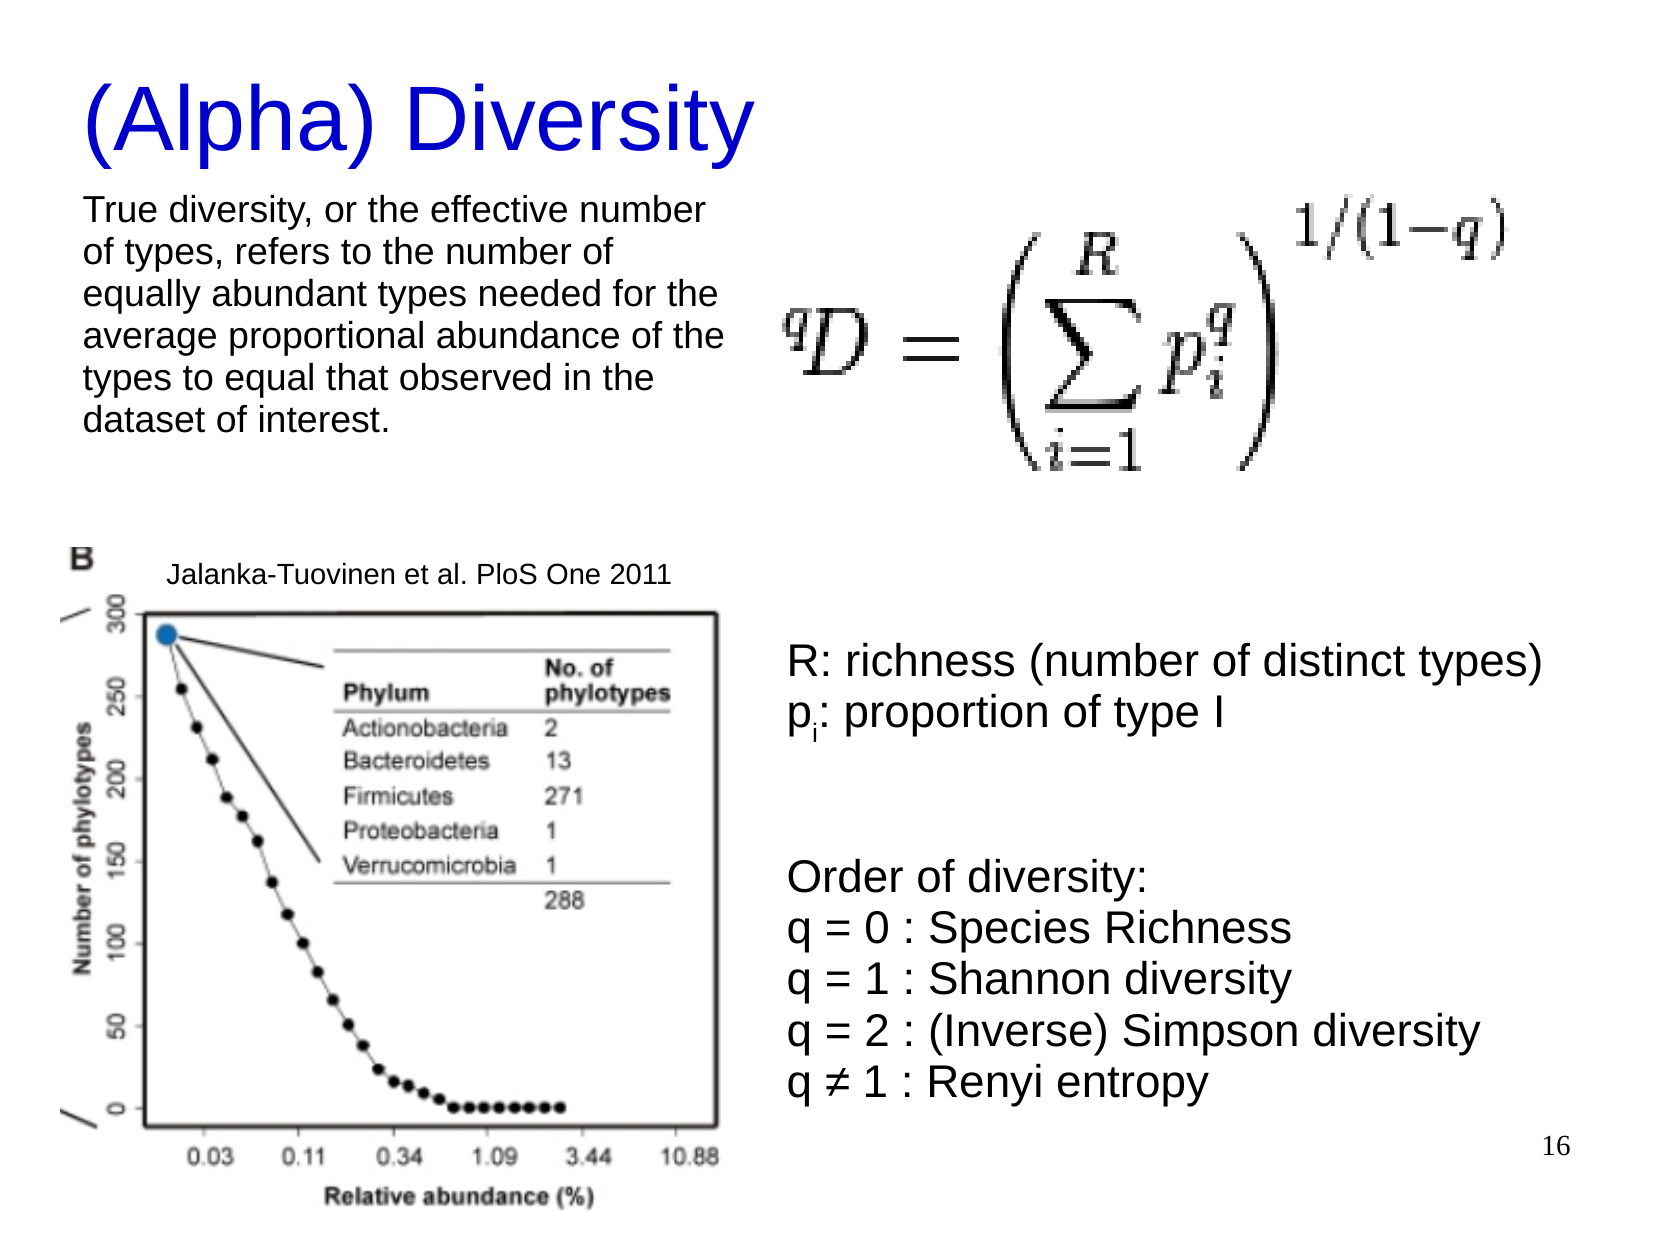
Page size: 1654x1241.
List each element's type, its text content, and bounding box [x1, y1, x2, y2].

title (Alpha) Diversity [82, 49, 1571, 189]
text_box R: richness (number of distinct types) pi: proportion of type I Order of diversity: q = 0 : Species Richness q = 1 : Shannon diversity q = 2 : (Inverse) Simpson diversity q ≠ 1 : Renyi entropy [771, 627, 1605, 1218]
picture [782, 194, 1509, 476]
picture [60, 547, 723, 1225]
list True diversity, or the effective number of types, refers to the number of equally abundant types needed for the average proportional abundance of the types to equal that observed in the dataset of interest. [82, 188, 742, 517]
text_box Jalanka-Tuovinen et al. PloS One 2011 [151, 550, 690, 598]
